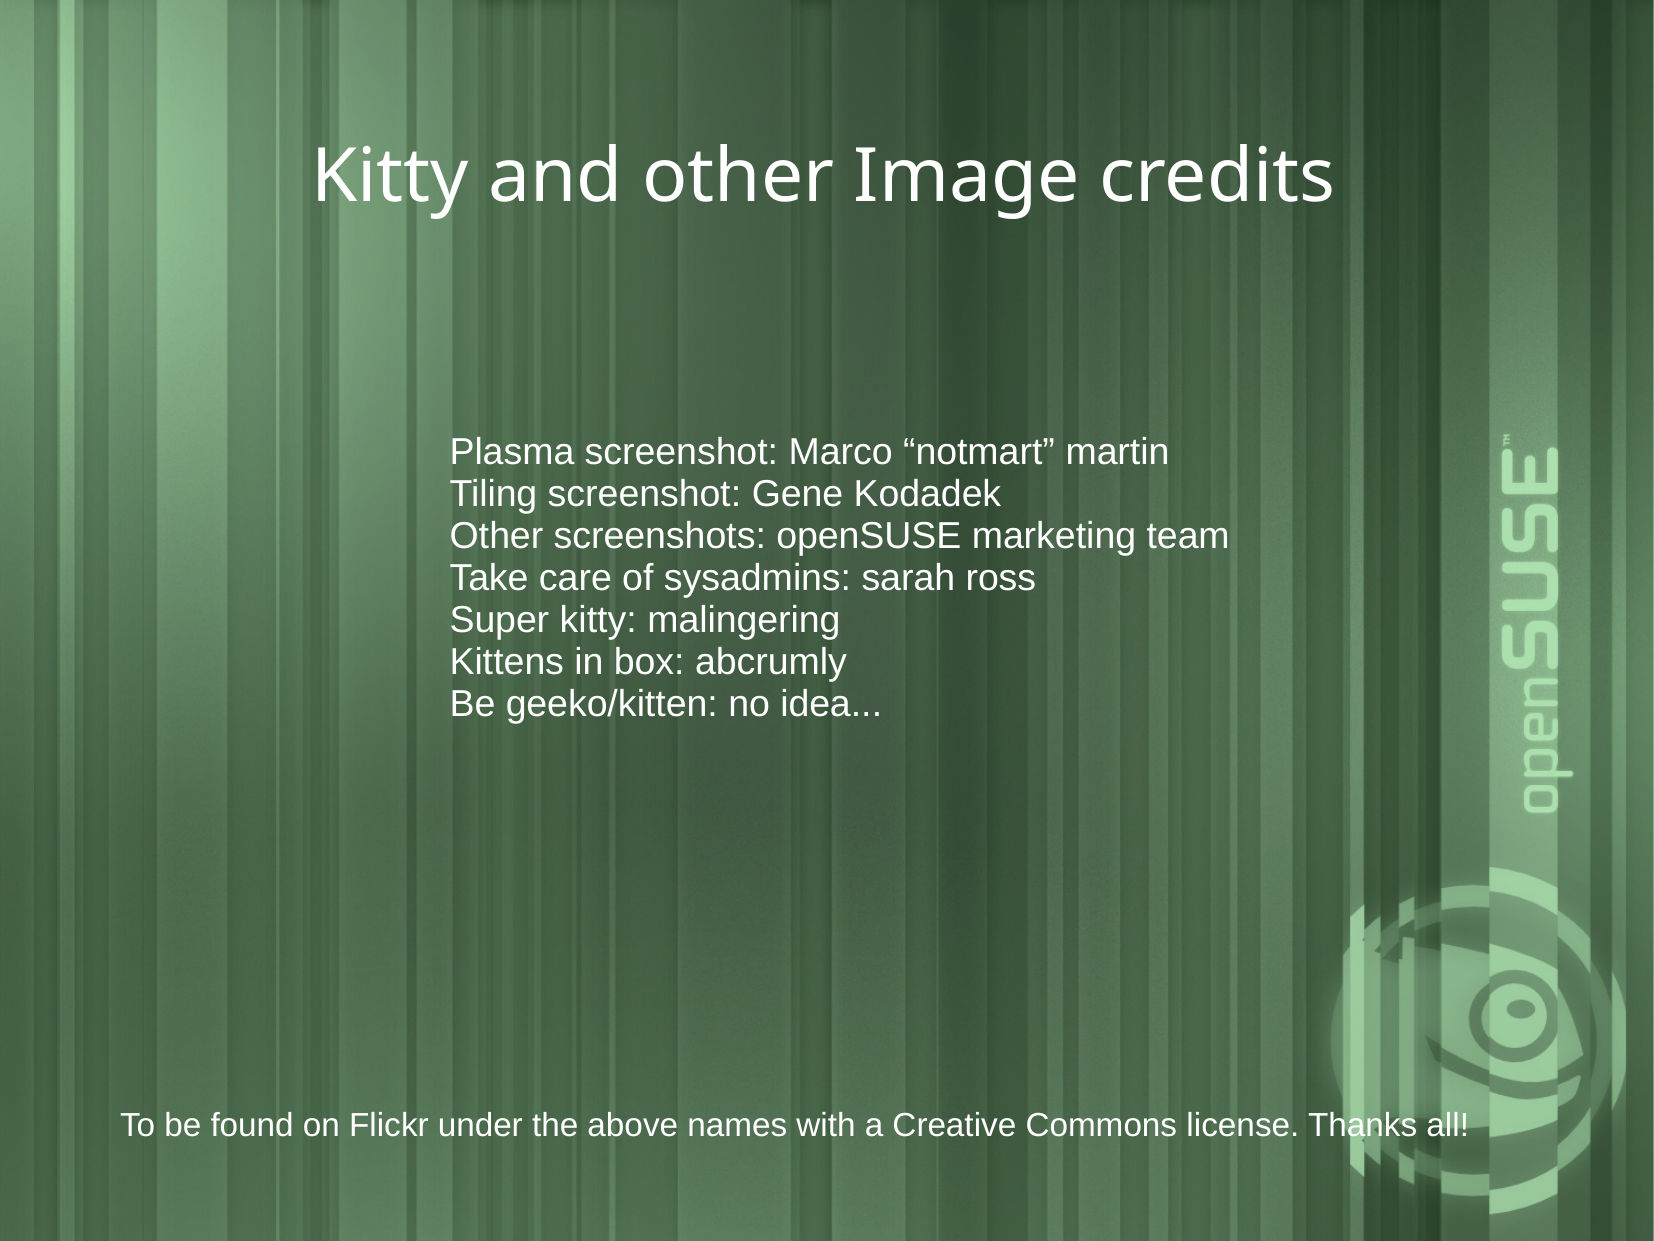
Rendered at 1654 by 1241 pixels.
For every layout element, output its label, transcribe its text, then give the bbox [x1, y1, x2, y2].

text_box Kitty and other Image credits [79, 113, 1568, 254]
text_box To be found on Flickr under the above names with a Creative Commons license. Thanks all! [62, 1099, 1530, 1203]
picture [0, 0, 1654, 1241]
text_box Plasma screenshot: Marco “notmart” martin Tiling screenshot: Gene Kodadek Other screenshots: openSUSE marketing team Take care of sysadmins: sarah ross Super kitty: malingering Kittens in box: abcrumly Be geeko/kitten: no idea... [434, 423, 1313, 833]
